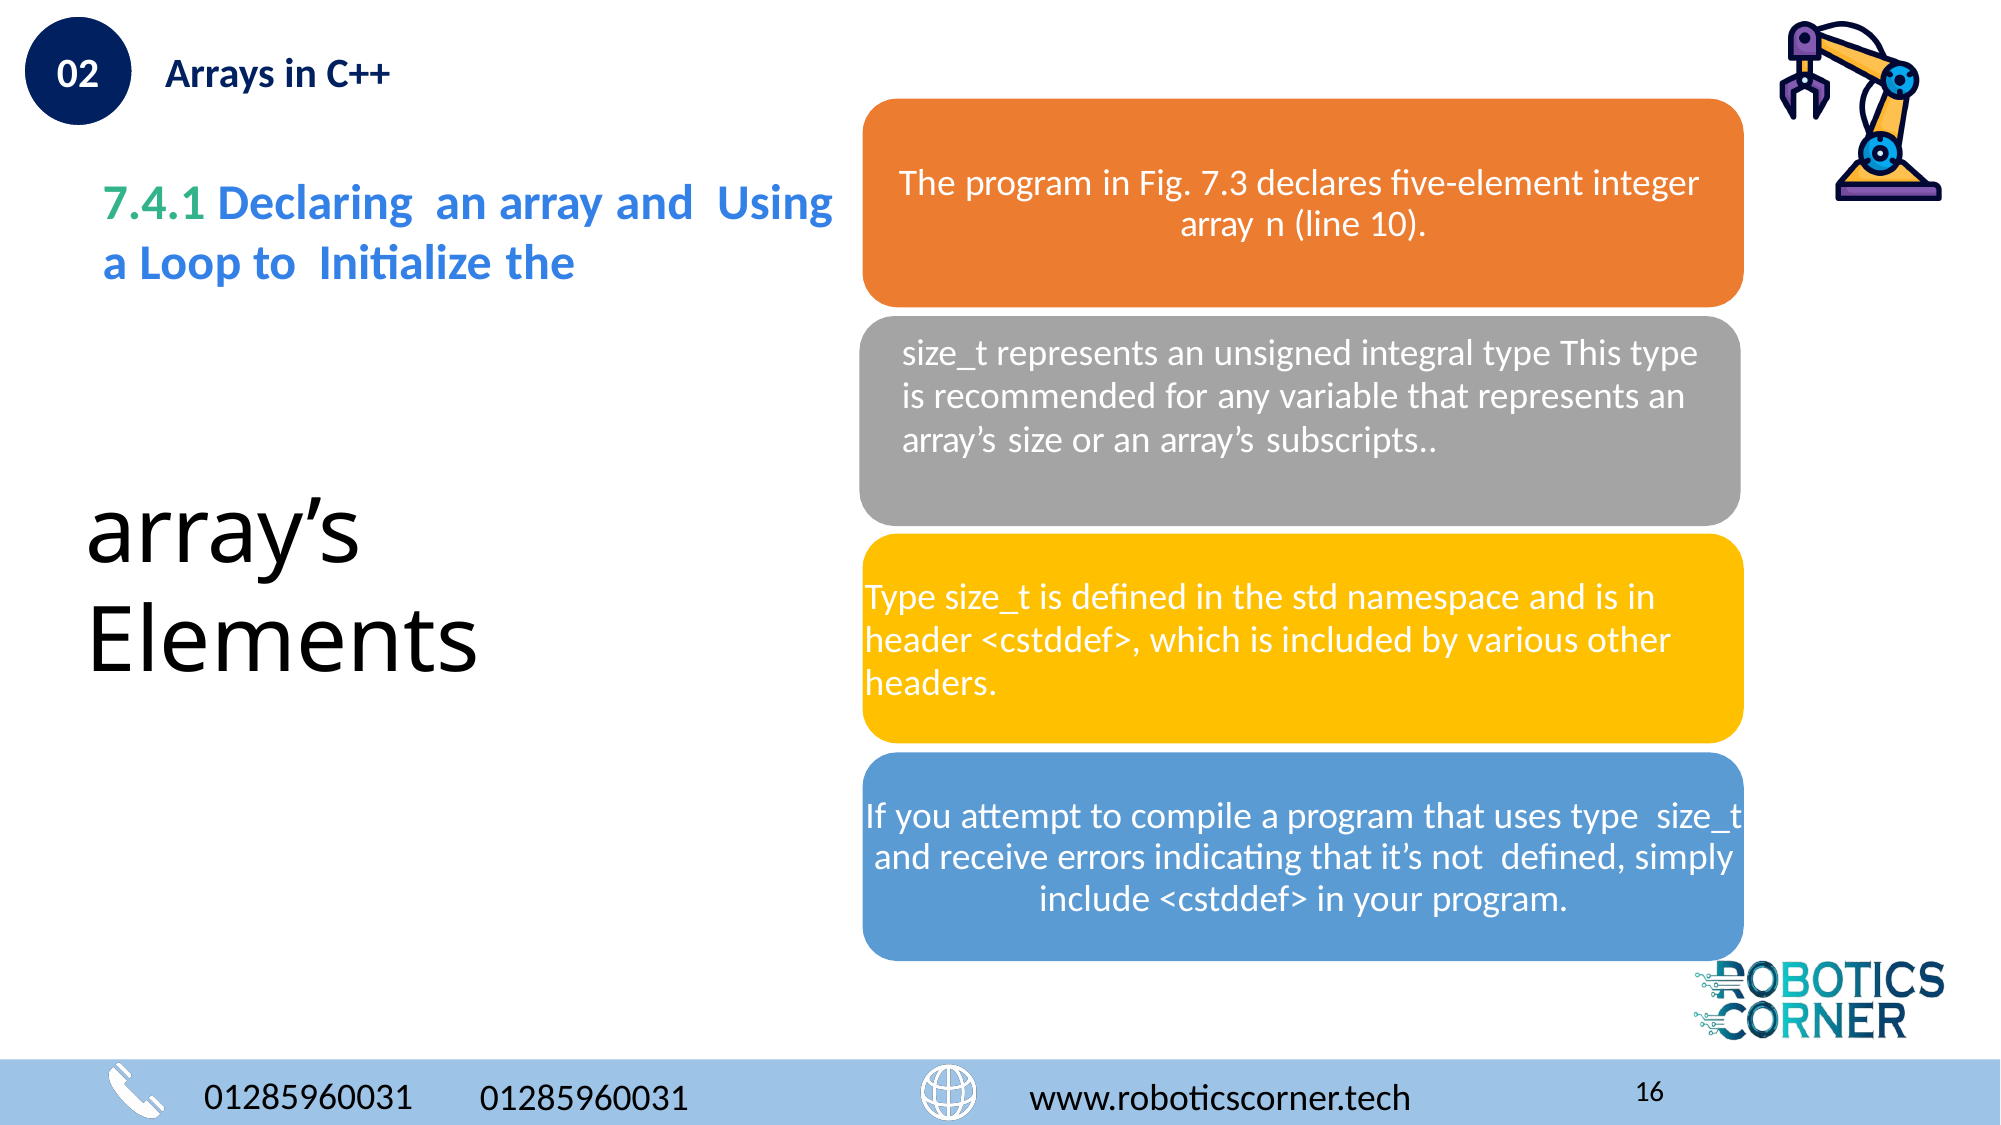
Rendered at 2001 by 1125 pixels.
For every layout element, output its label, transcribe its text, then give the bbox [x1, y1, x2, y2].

picture [915, 1059, 981, 1125]
text_box 7.4.1 Declaring an array and Using a Loop to Initialize the [87, 161, 860, 297]
text_box Arrays in C++ [150, 38, 622, 103]
text_box Type size_t is defined in the std namespace and is in header <cstddef>, which is included by various other headers. [862, 533, 1744, 744]
text_box [859, 316, 1741, 525]
text_box The program in Fig. 7.3 declares five-element integer array n (line 10). [862, 98, 1744, 308]
picture [103, 1057, 170, 1124]
picture [1771, 21, 1950, 201]
text_box size_t represents an unsigned integral type This type is recommended for any variable that represents an array’s size or an array’s subscripts.. [885, 324, 1722, 527]
text_box array’s Elements [83, 469, 688, 690]
text_box 02 [22, 14, 134, 128]
picture [1680, 859, 1953, 1059]
text_box If you attempt to compile a program that uses type size_t and receive errors indicating that it’s not defined, simply include <cstddef> in your program. [862, 752, 1744, 962]
